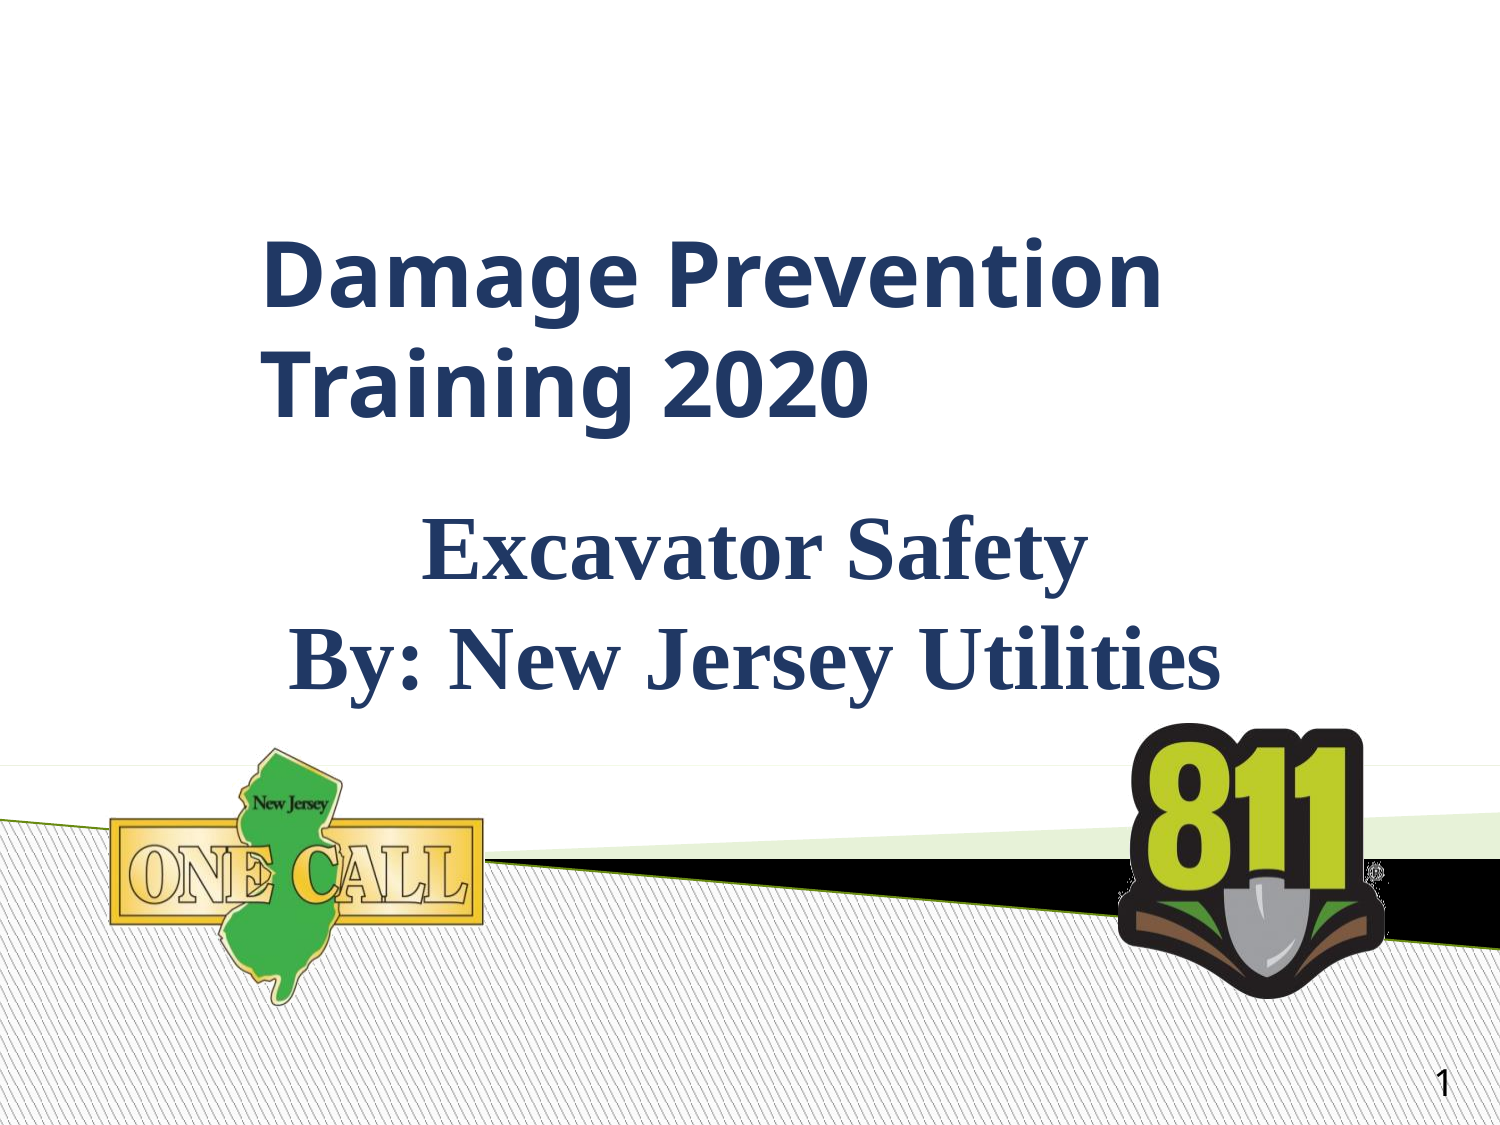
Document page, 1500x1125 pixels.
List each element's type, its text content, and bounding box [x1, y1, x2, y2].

picture [0, 723, 1500, 1125]
title Damage Prevention Training 2020 [244, 208, 1255, 408]
subtitle Excavator Safety By: New Jersey Utilities [75, 480, 1438, 669]
footer [718, 1051, 1105, 1112]
slide_number <number> [1418, 1051, 1479, 1112]
